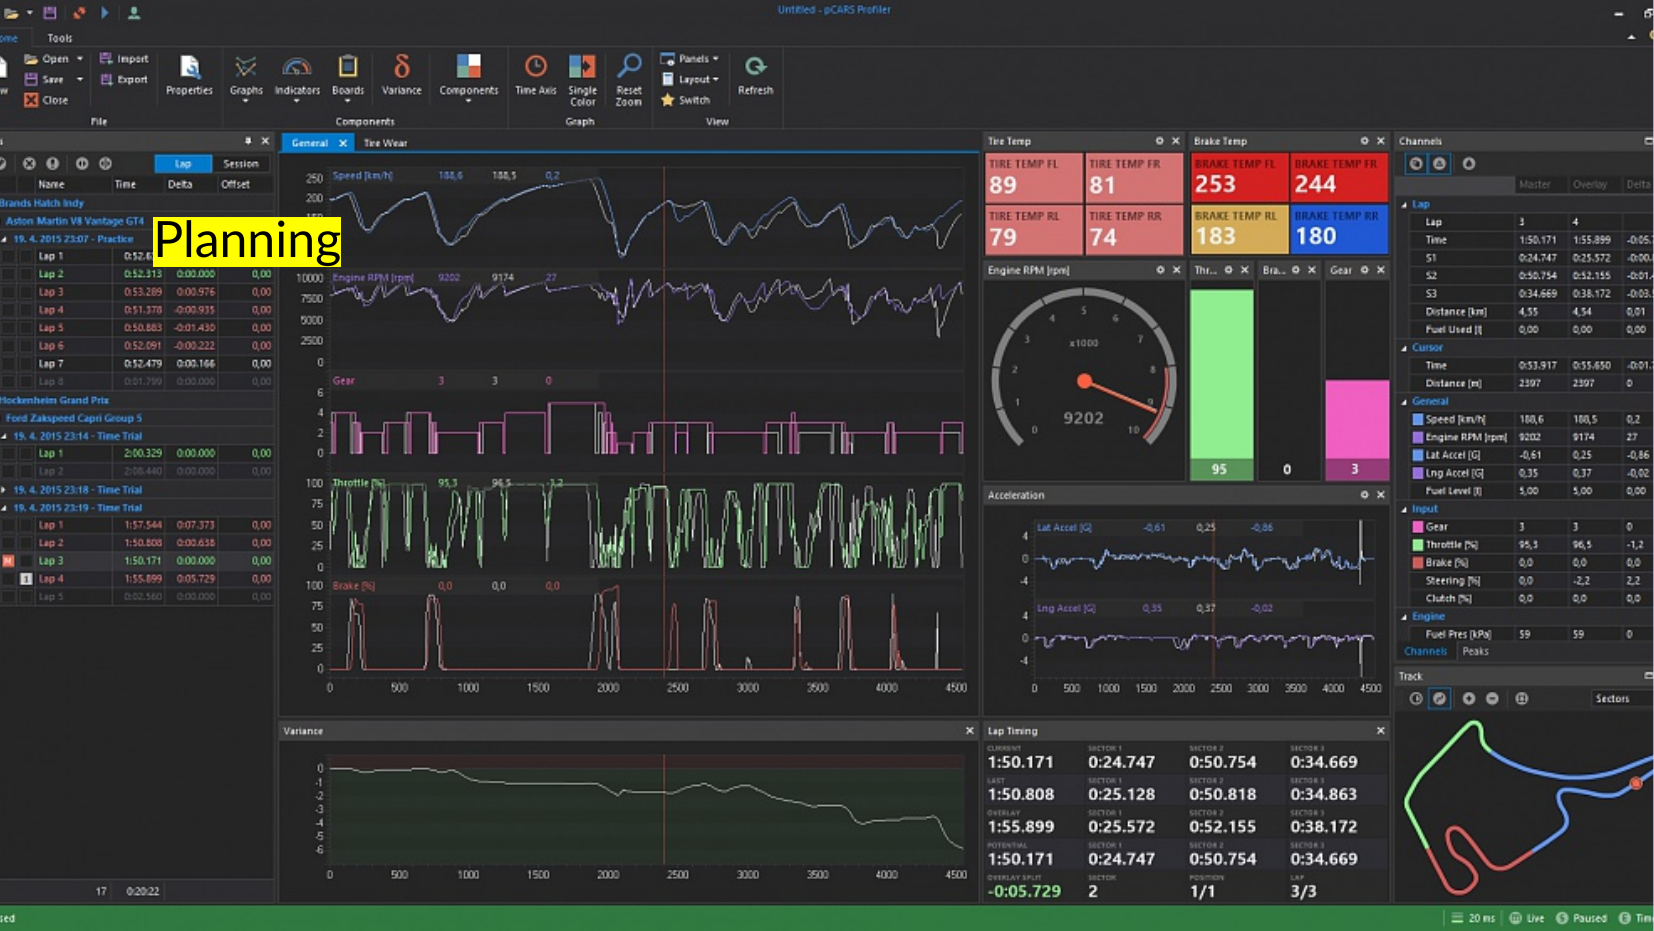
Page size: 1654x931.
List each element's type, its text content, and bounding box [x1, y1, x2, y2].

picture [0, 0, 1654, 931]
list Planning [82, 217, 1571, 839]
